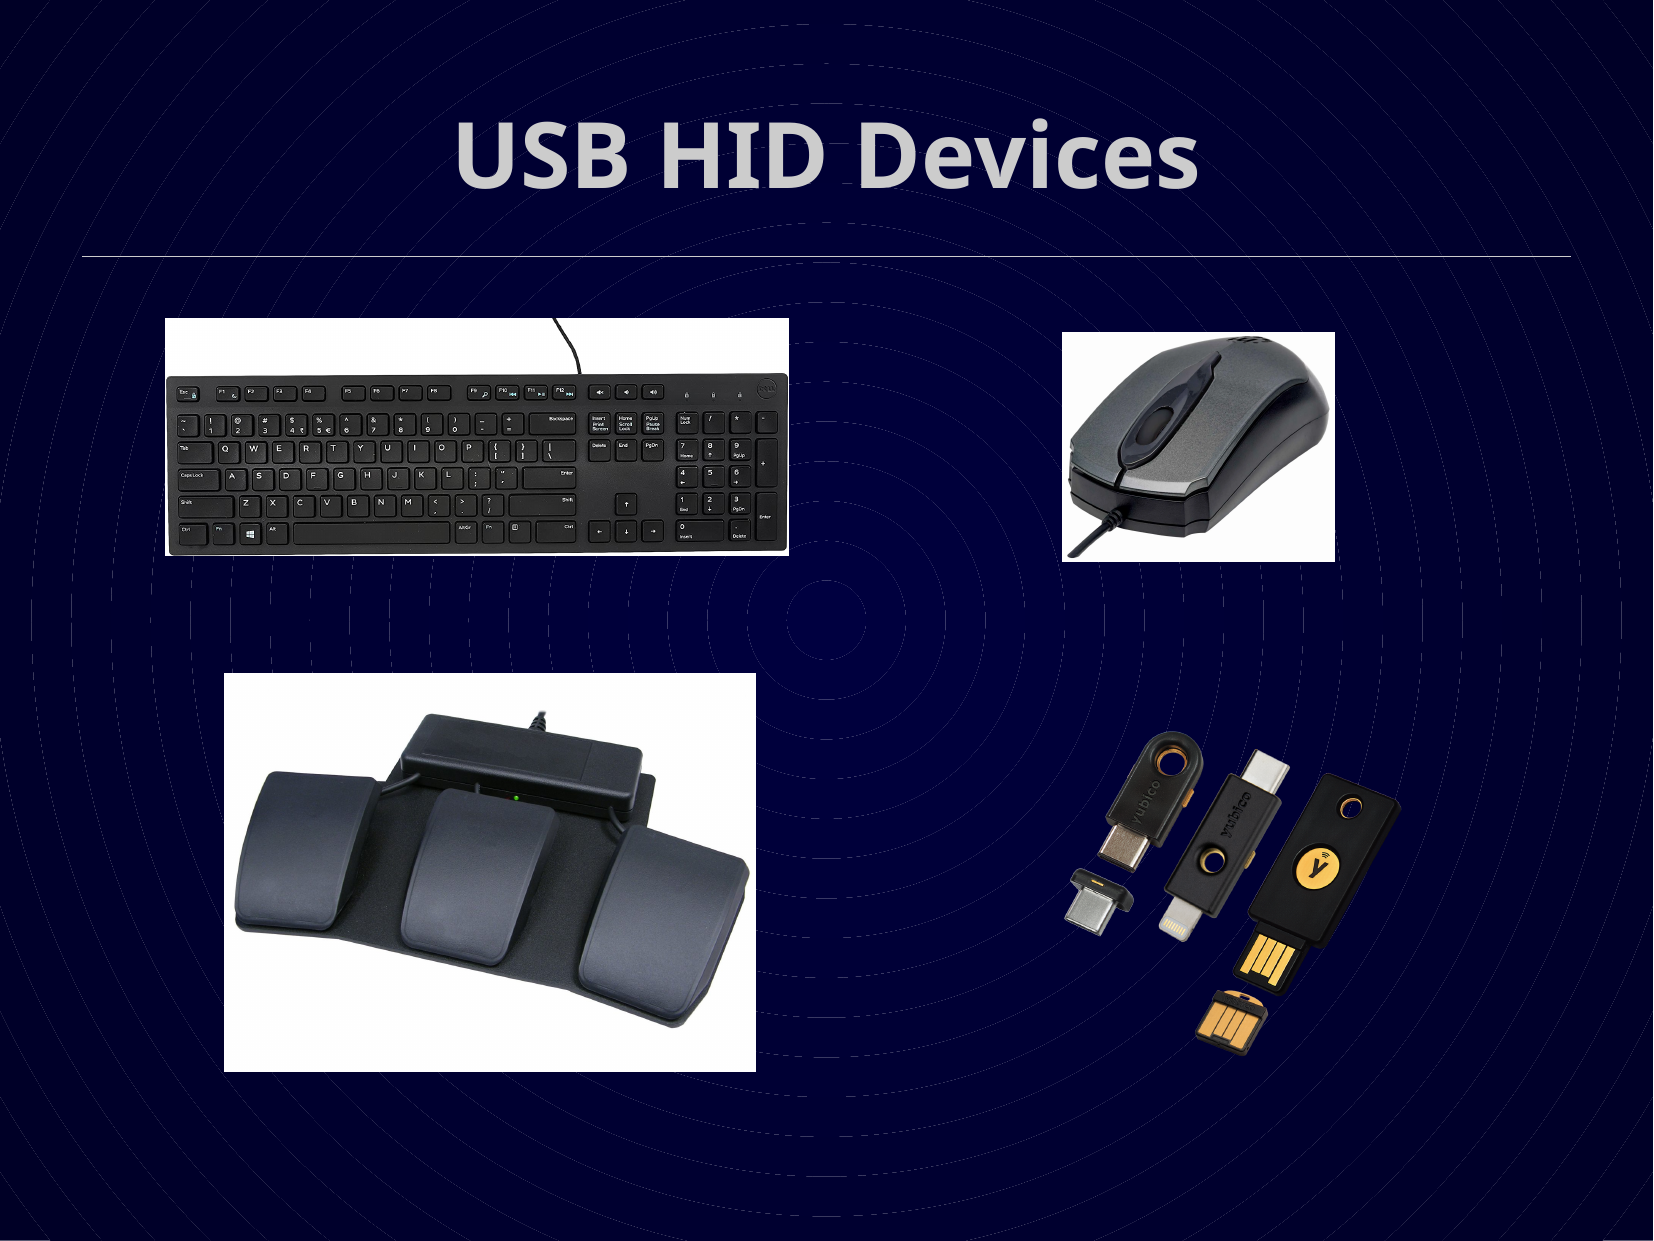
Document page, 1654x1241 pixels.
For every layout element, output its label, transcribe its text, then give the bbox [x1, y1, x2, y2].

title USB HID Devices [82, 49, 1571, 257]
picture [165, 318, 789, 556]
picture [1062, 332, 1335, 562]
picture [224, 673, 756, 1072]
picture [1012, 714, 1430, 1063]
